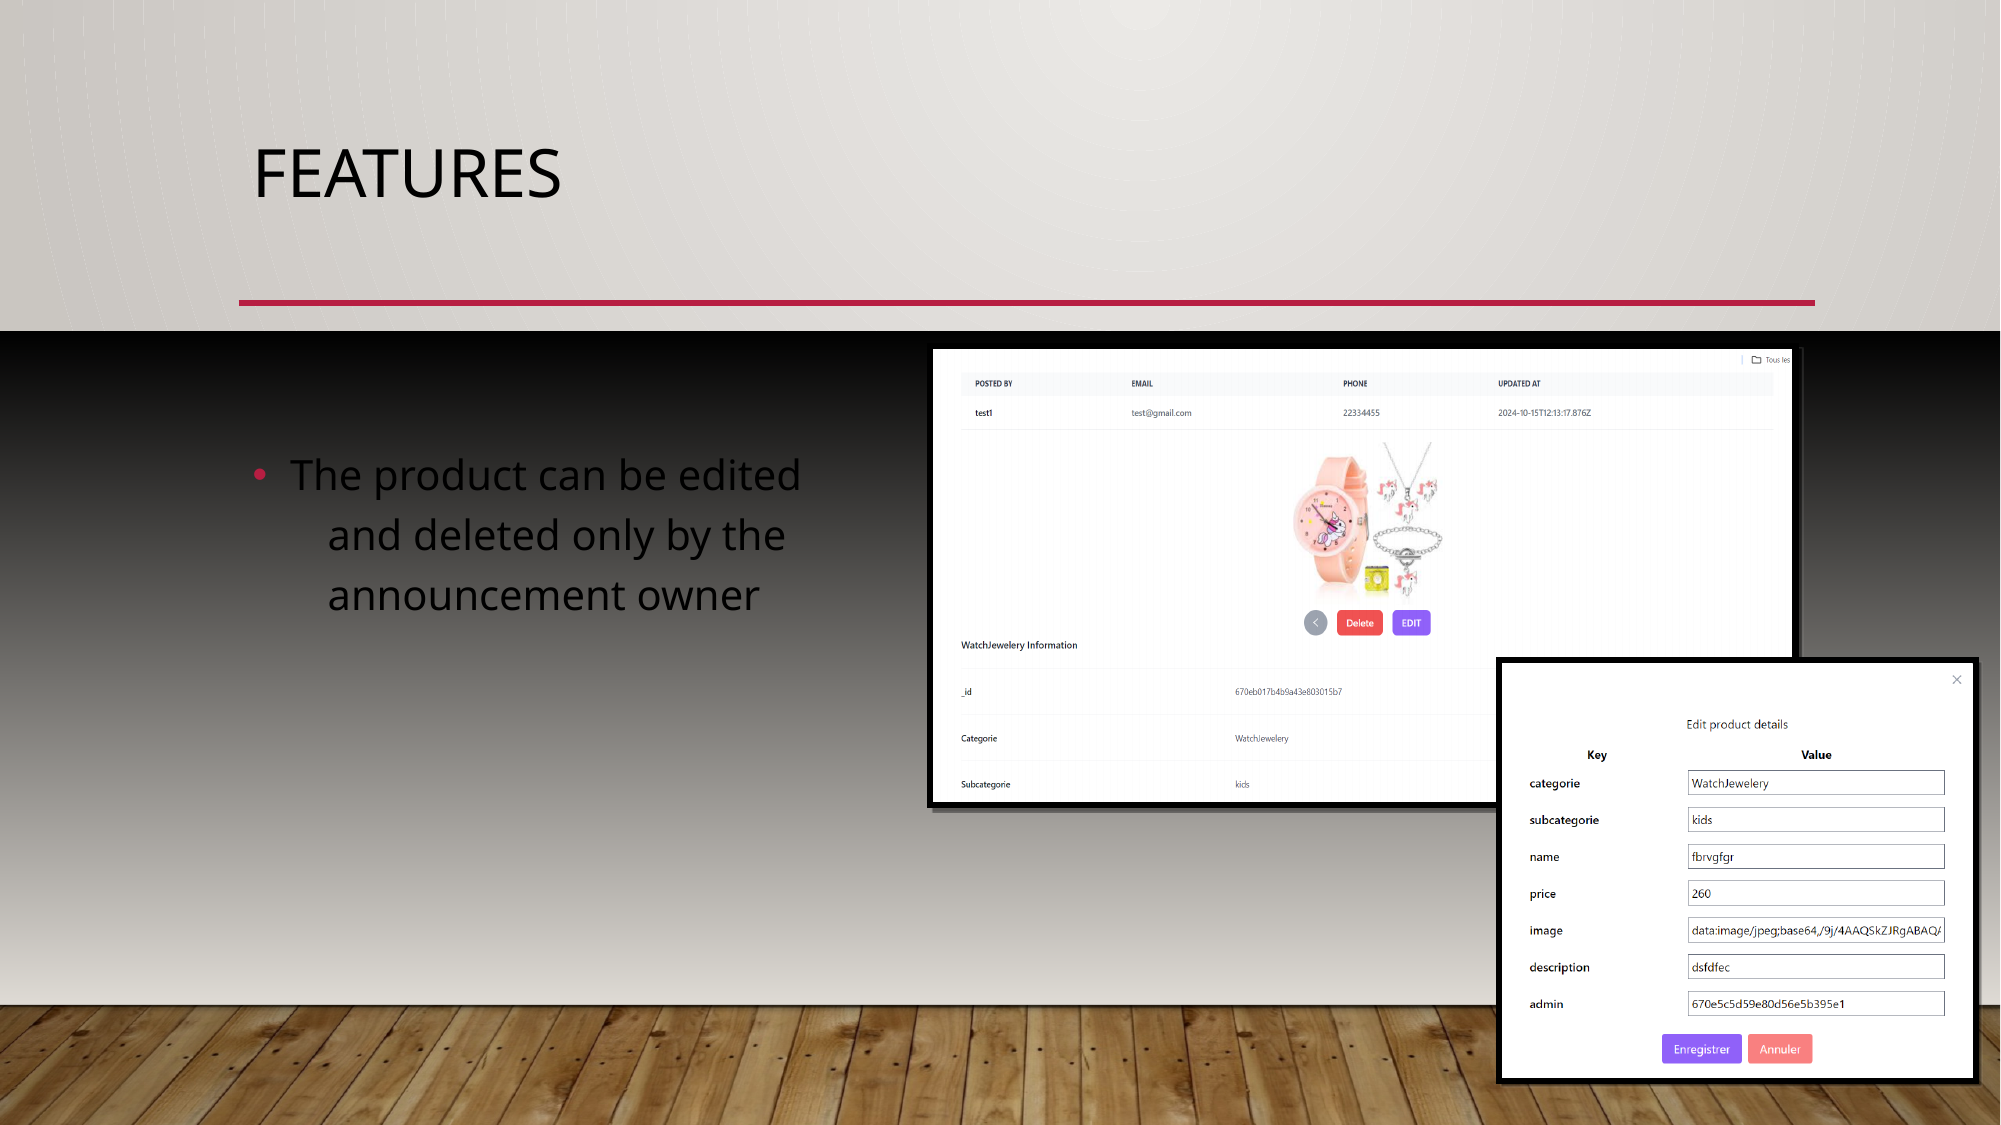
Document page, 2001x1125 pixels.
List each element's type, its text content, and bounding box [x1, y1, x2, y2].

picture [933, 349, 1793, 802]
picture [1502, 663, 1973, 1078]
list The product can be edited and deleted only by the announcement owner [237, 431, 853, 896]
title Features [237, 132, 1814, 306]
